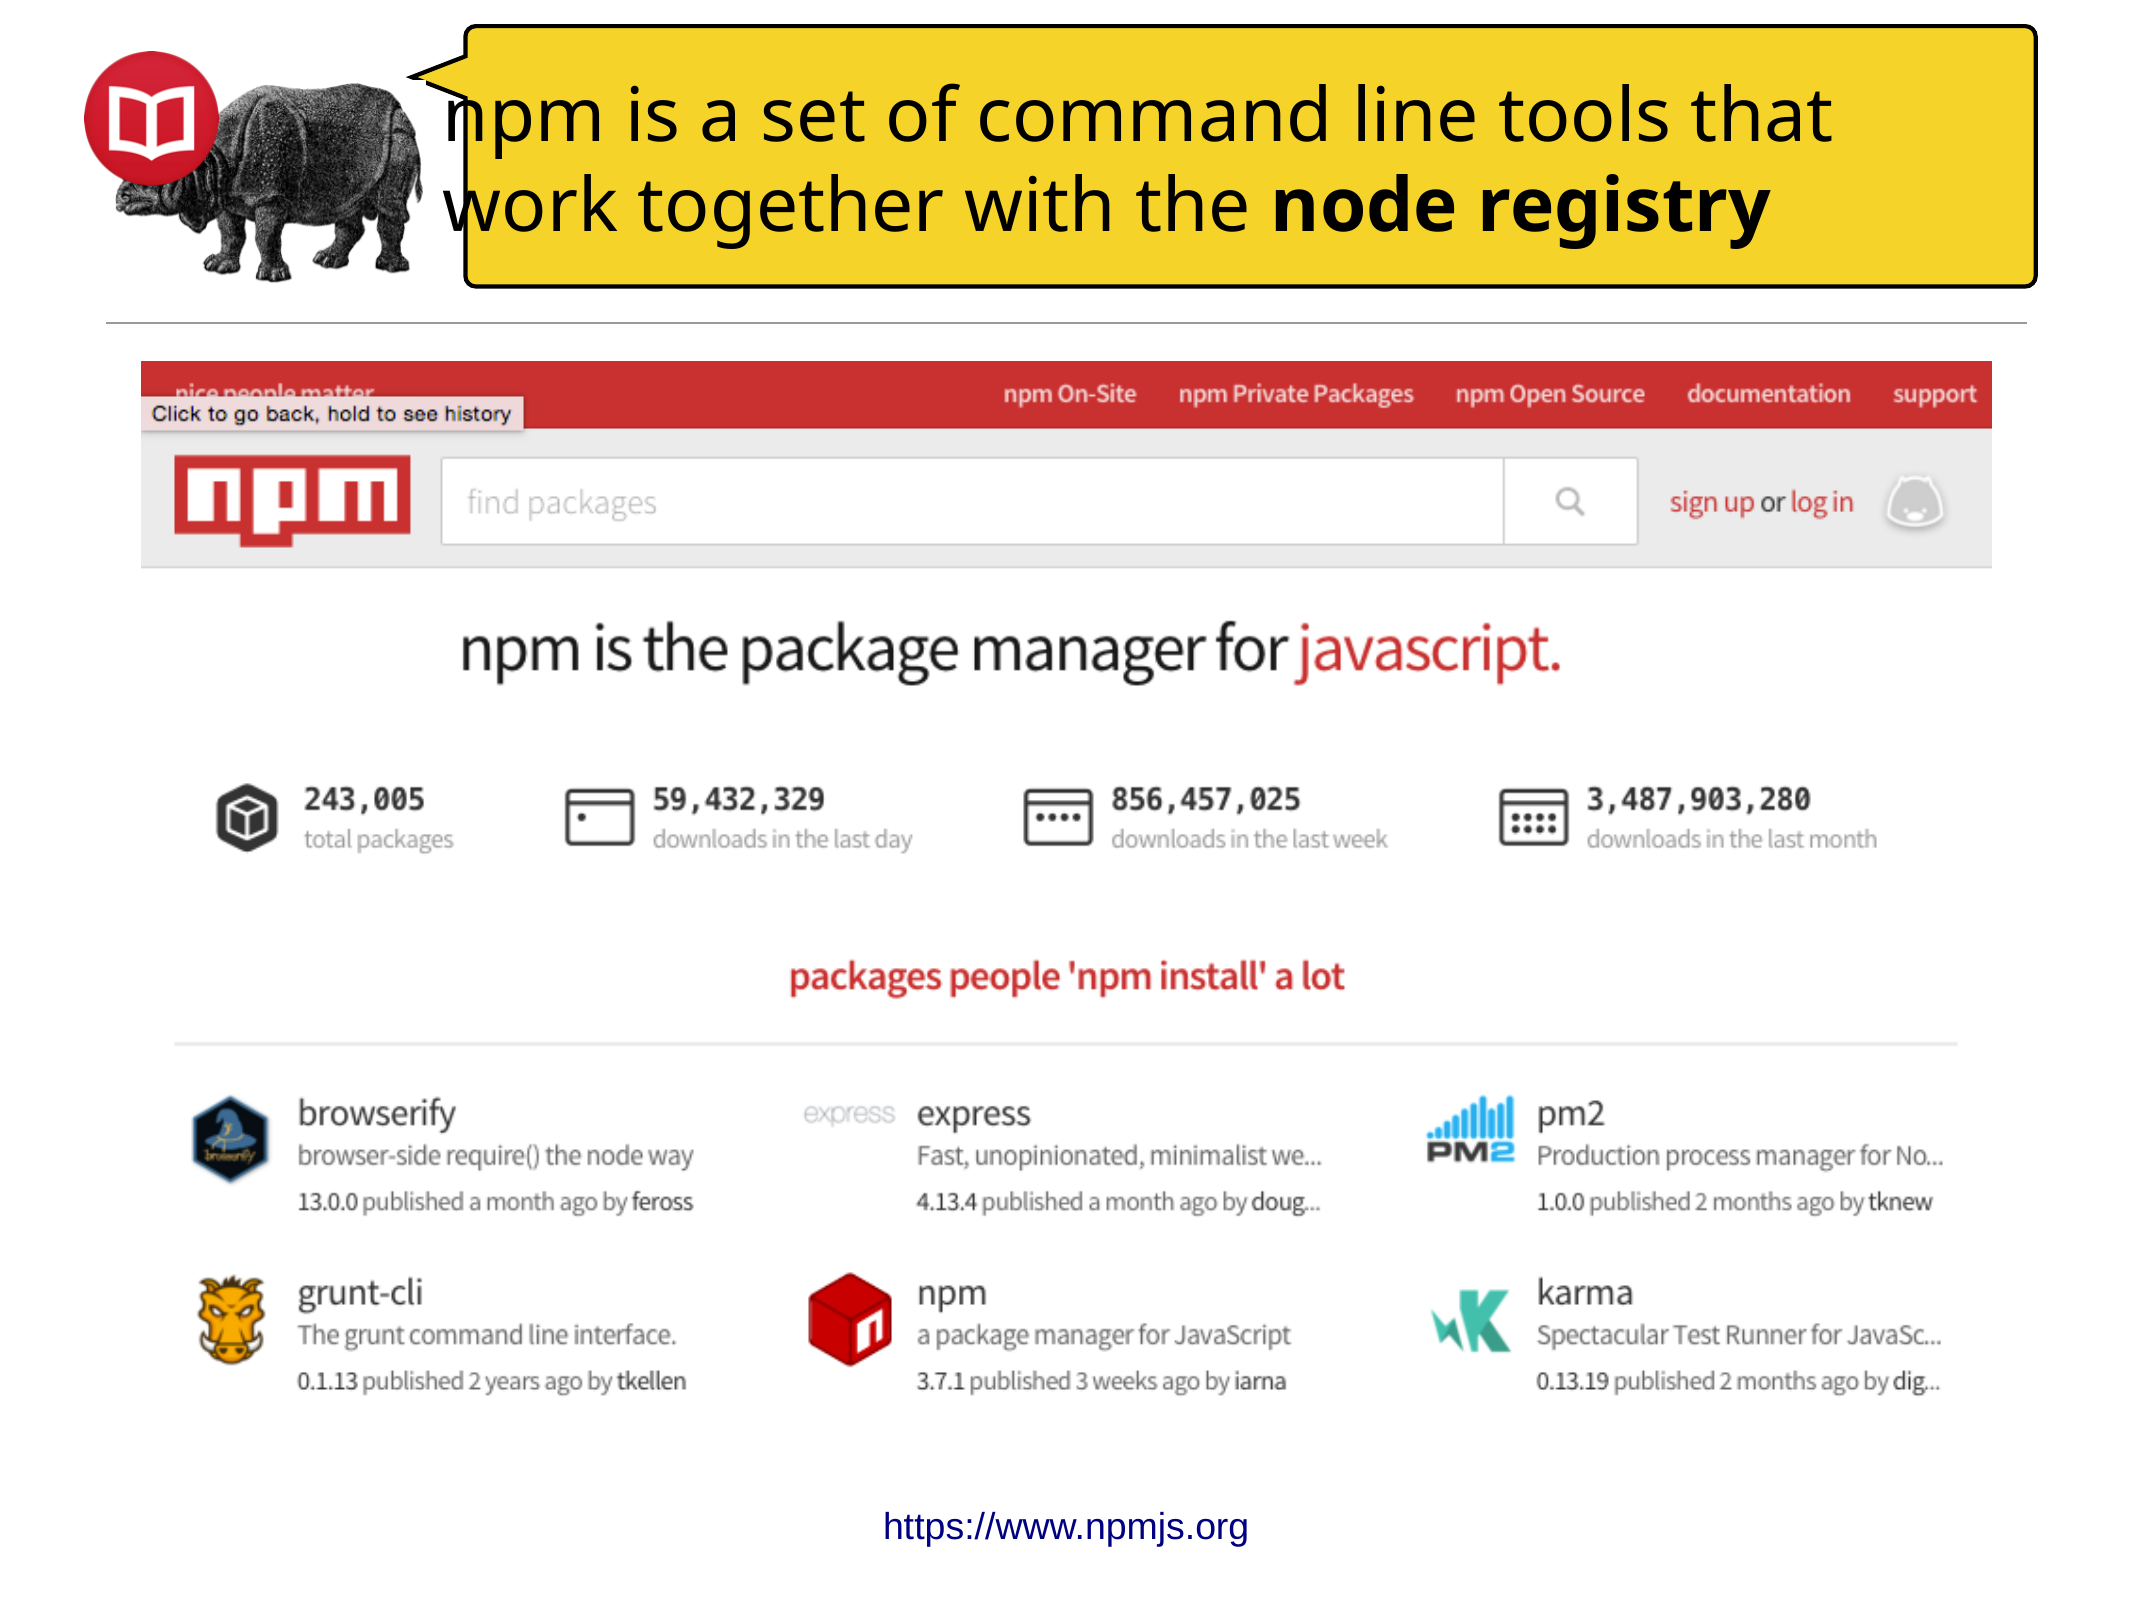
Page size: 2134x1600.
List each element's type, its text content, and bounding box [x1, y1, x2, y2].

text_box npm is a set of command line tools that work together with the node registry [411, 26, 2036, 287]
picture [141, 361, 1992, 1439]
picture [84, 51, 426, 287]
text_box https://www.npmjs.org [874, 1493, 1259, 1556]
